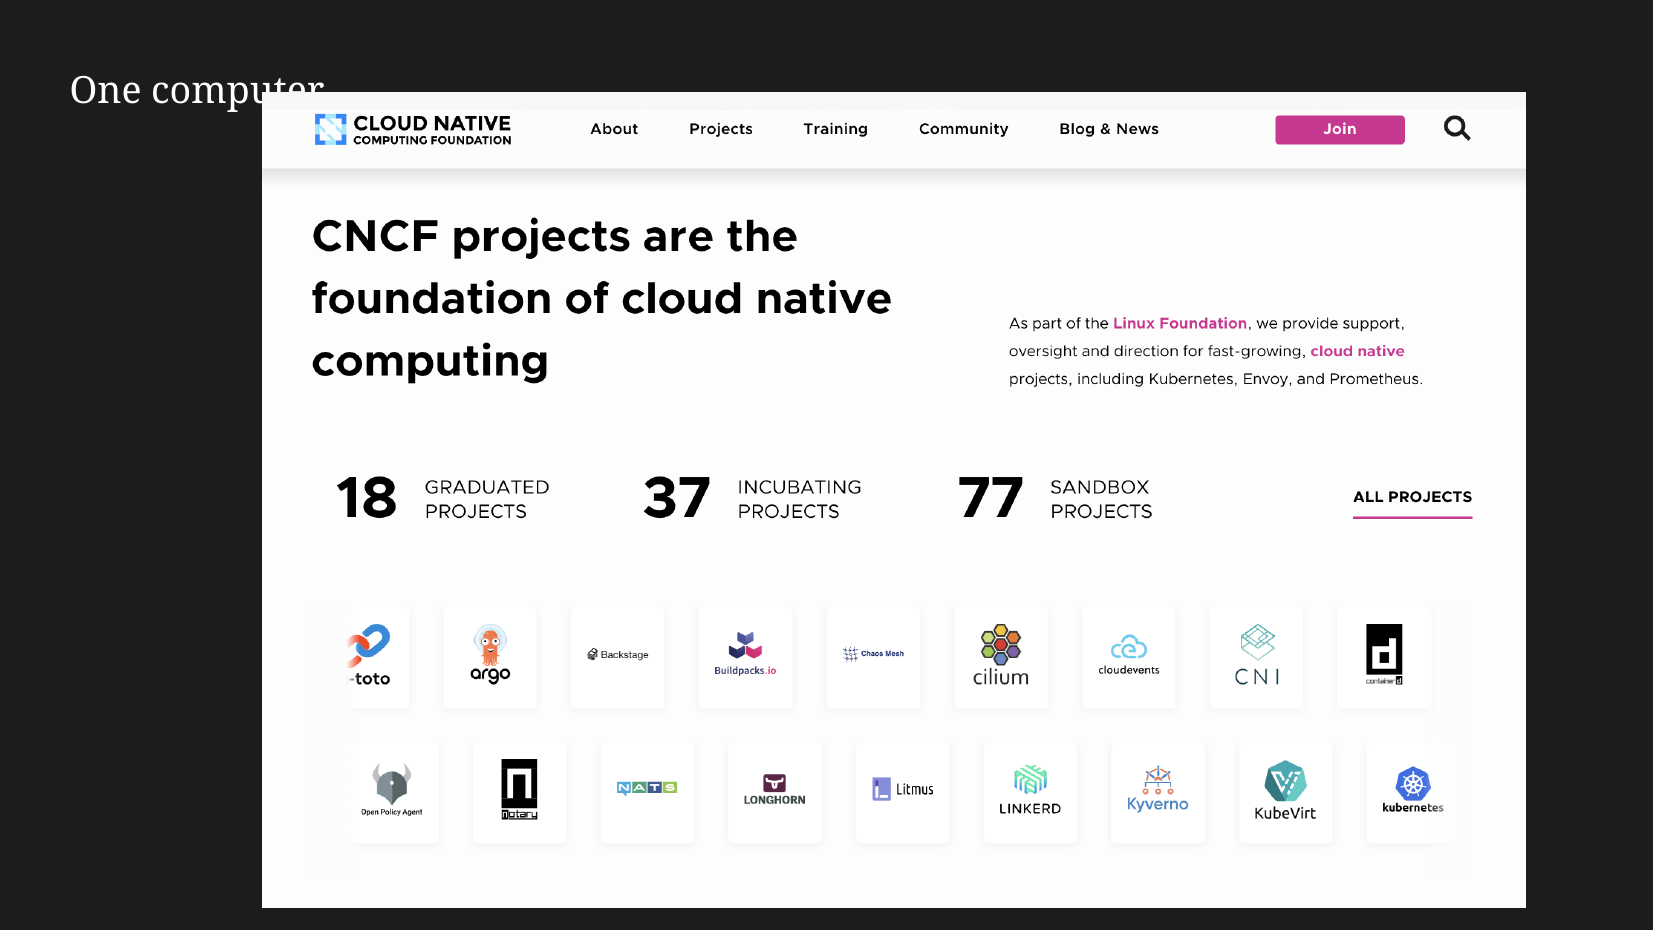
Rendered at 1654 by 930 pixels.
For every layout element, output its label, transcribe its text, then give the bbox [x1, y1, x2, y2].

picture [262, 92, 1526, 908]
text_box One computer [54, 56, 451, 113]
